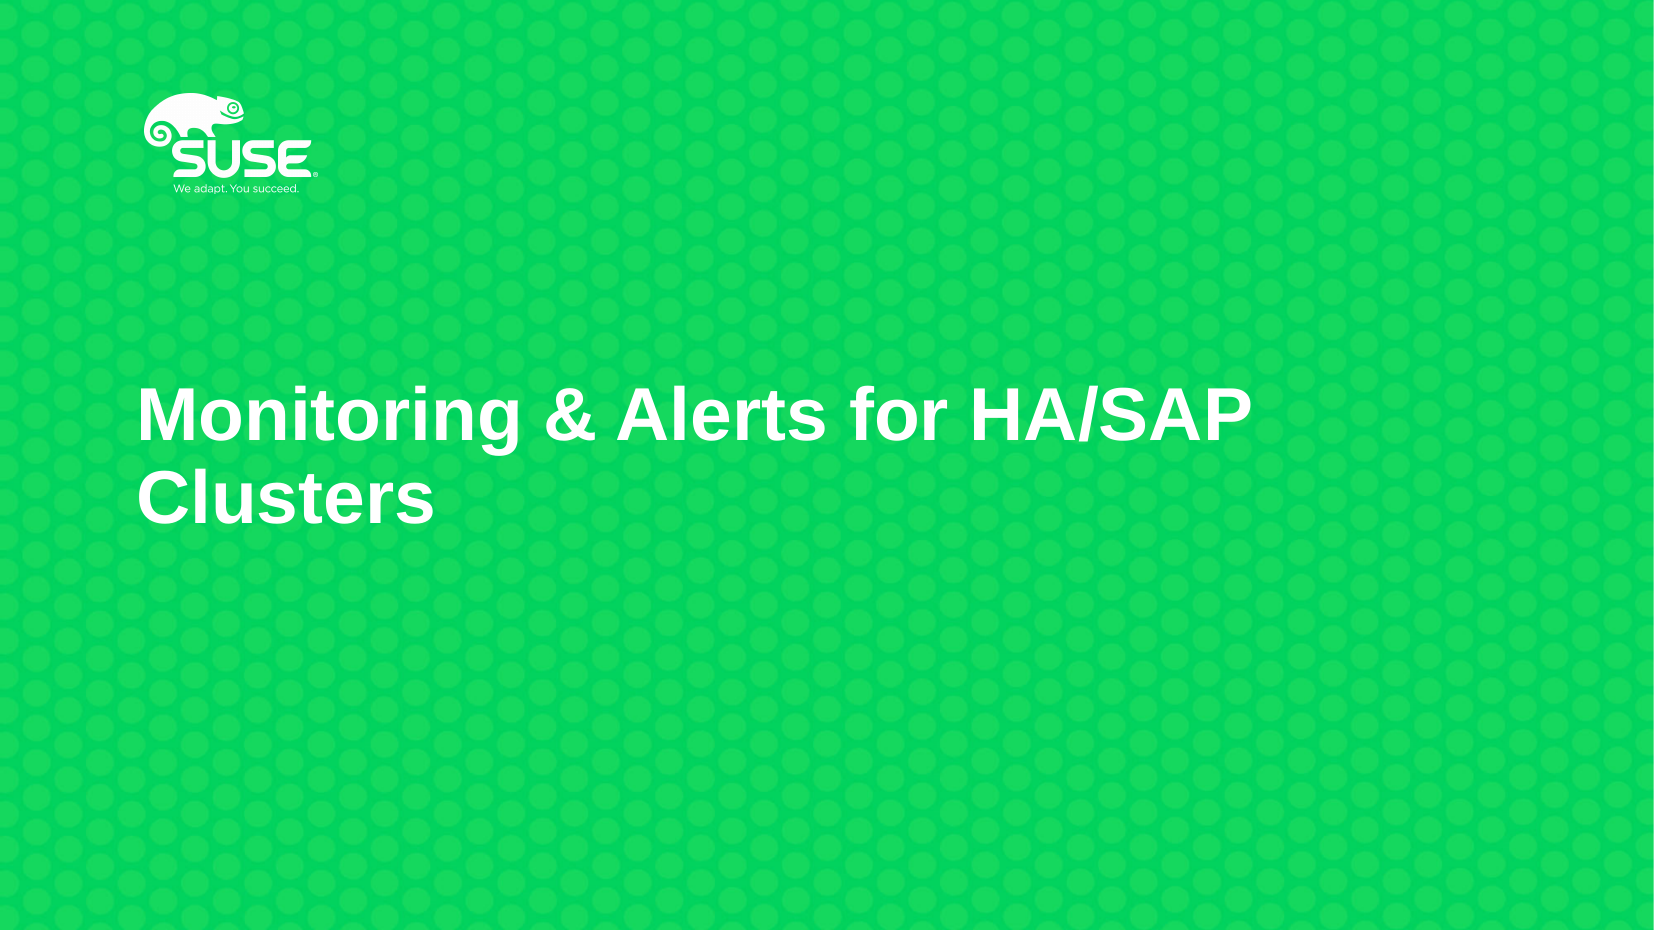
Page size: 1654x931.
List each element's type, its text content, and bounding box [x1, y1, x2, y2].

picture [0, 0, 1654, 930]
title Monitoring & Alerts for HA/SAP Clusters [121, 217, 1531, 541]
